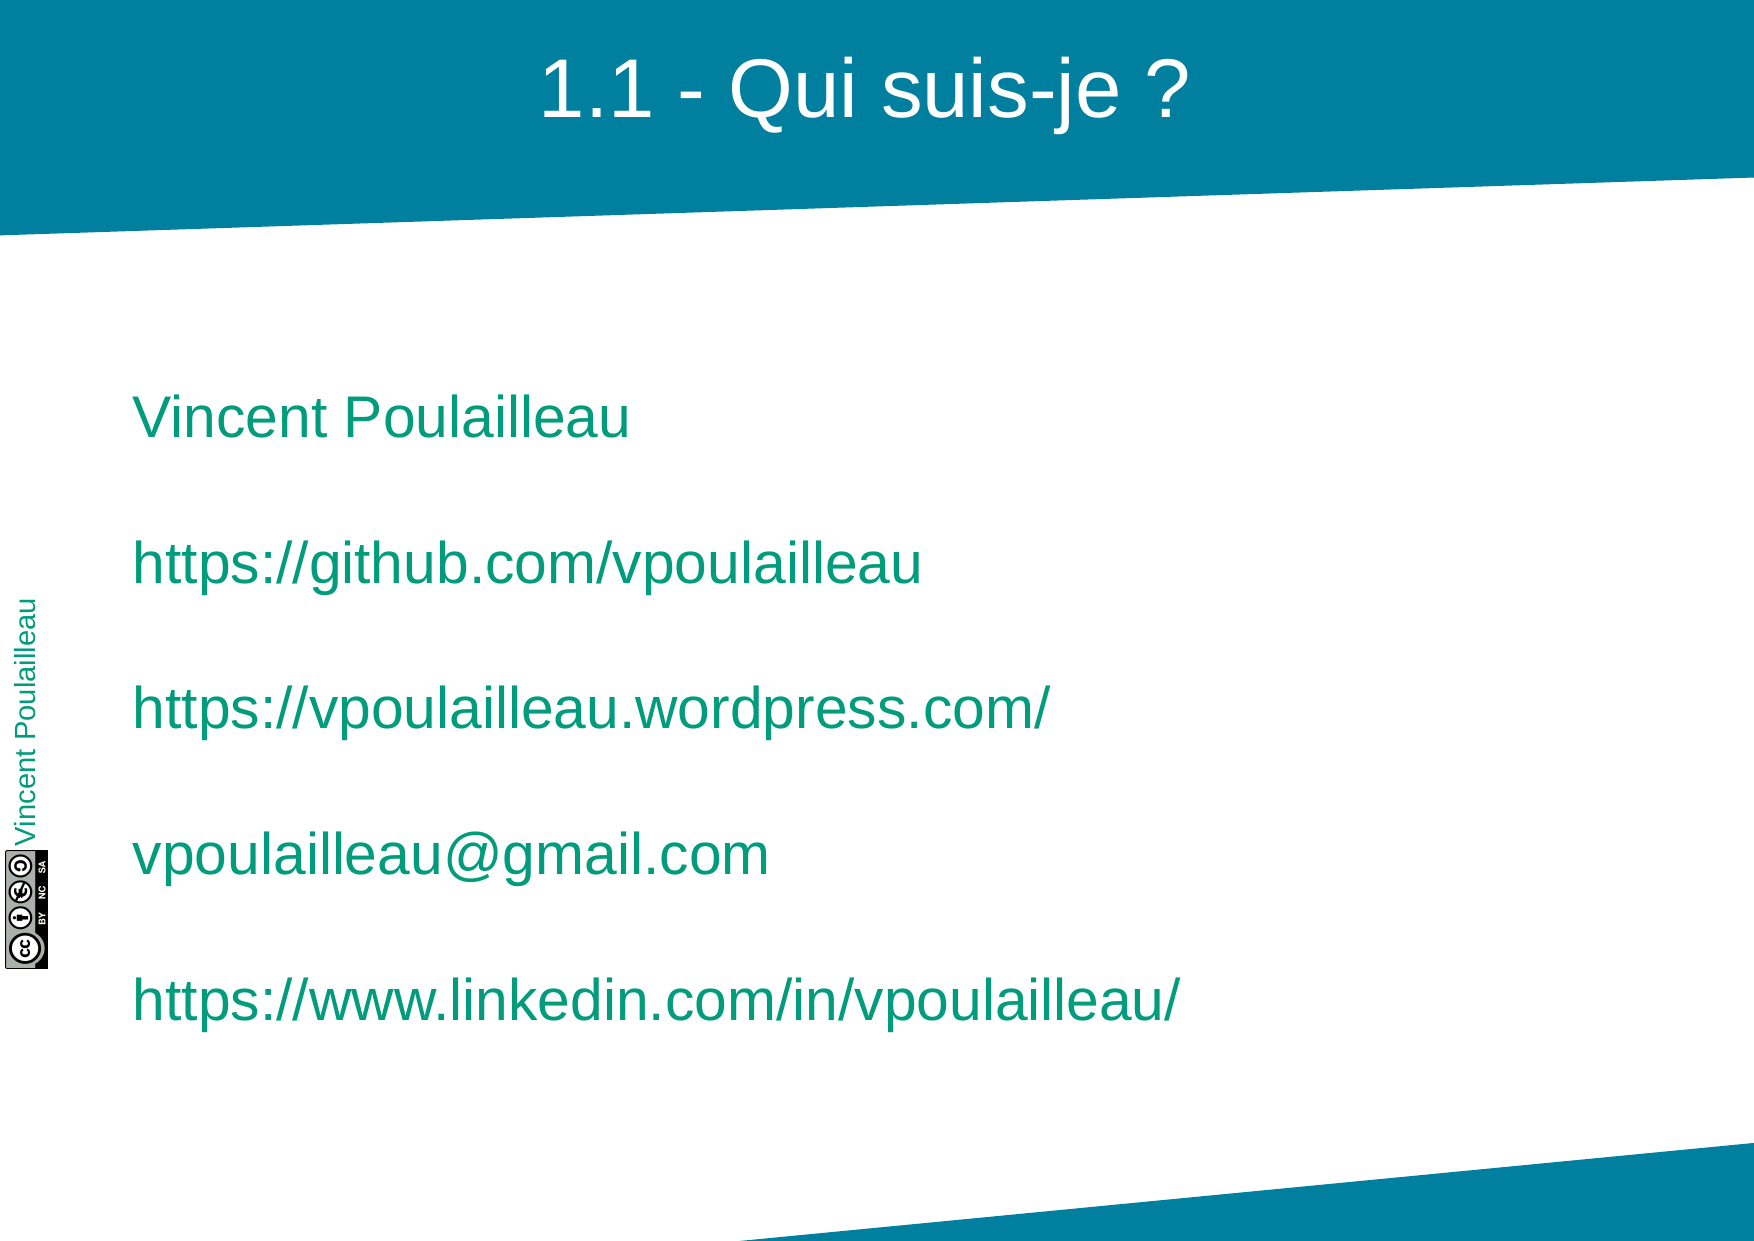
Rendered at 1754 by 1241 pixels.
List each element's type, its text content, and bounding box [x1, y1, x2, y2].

picture [5, 850, 48, 969]
text_box [0, 178, 1740, 236]
text_box [739, 1142, 1754, 1241]
text_box 1.1 - Qui suis-je ? [0, 0, 1754, 178]
text_box © 2019 Vincent Poulailleau [1, 448, 61, 1099]
text_box Vincent Poulailleau https://github.com/vpoulailleau https://vpoulailleau.wordpress.com/ vpoulailleau@gmail.com https://www.linkedin.com/in/vpoulailleau/ [0, 178, 1754, 1241]
